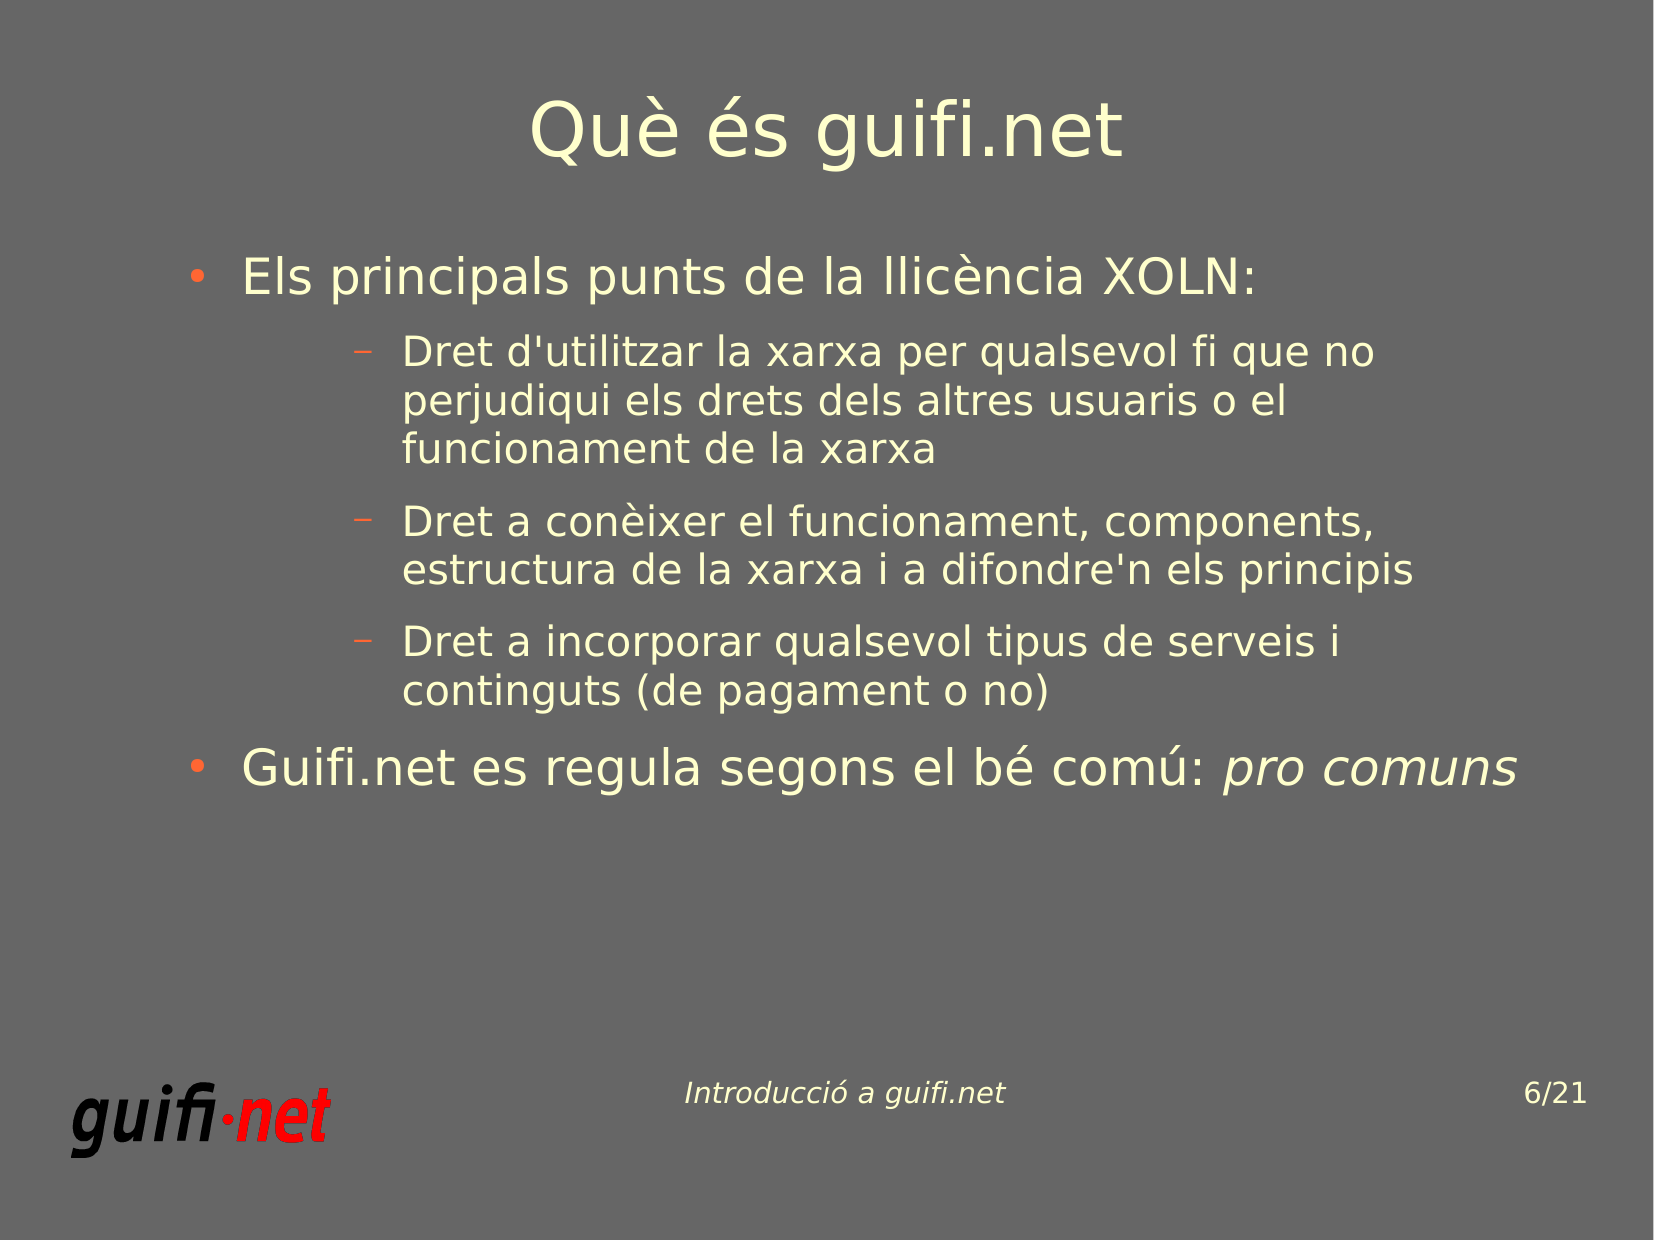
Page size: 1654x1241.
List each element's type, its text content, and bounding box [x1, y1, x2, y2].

title Què és guifi.net [82, 49, 1571, 213]
picture [71, 1082, 331, 1158]
list Els principals punts de la llicència XOLN: Dret d'utilitzar la xarxa per qualsevol fi que no perjudiqui els drets dels altres usuaris o el funcionament de la xarxa Dret a conèixer el funcionament, components, estructura de la xarxa i a difondre'n els principis Dret a incorporar qualsevol tipus de serveis i continguts (de pagament o no) Guifi.net es regula segons el bé comú: pro comuns [118, 248, 1571, 1045]
